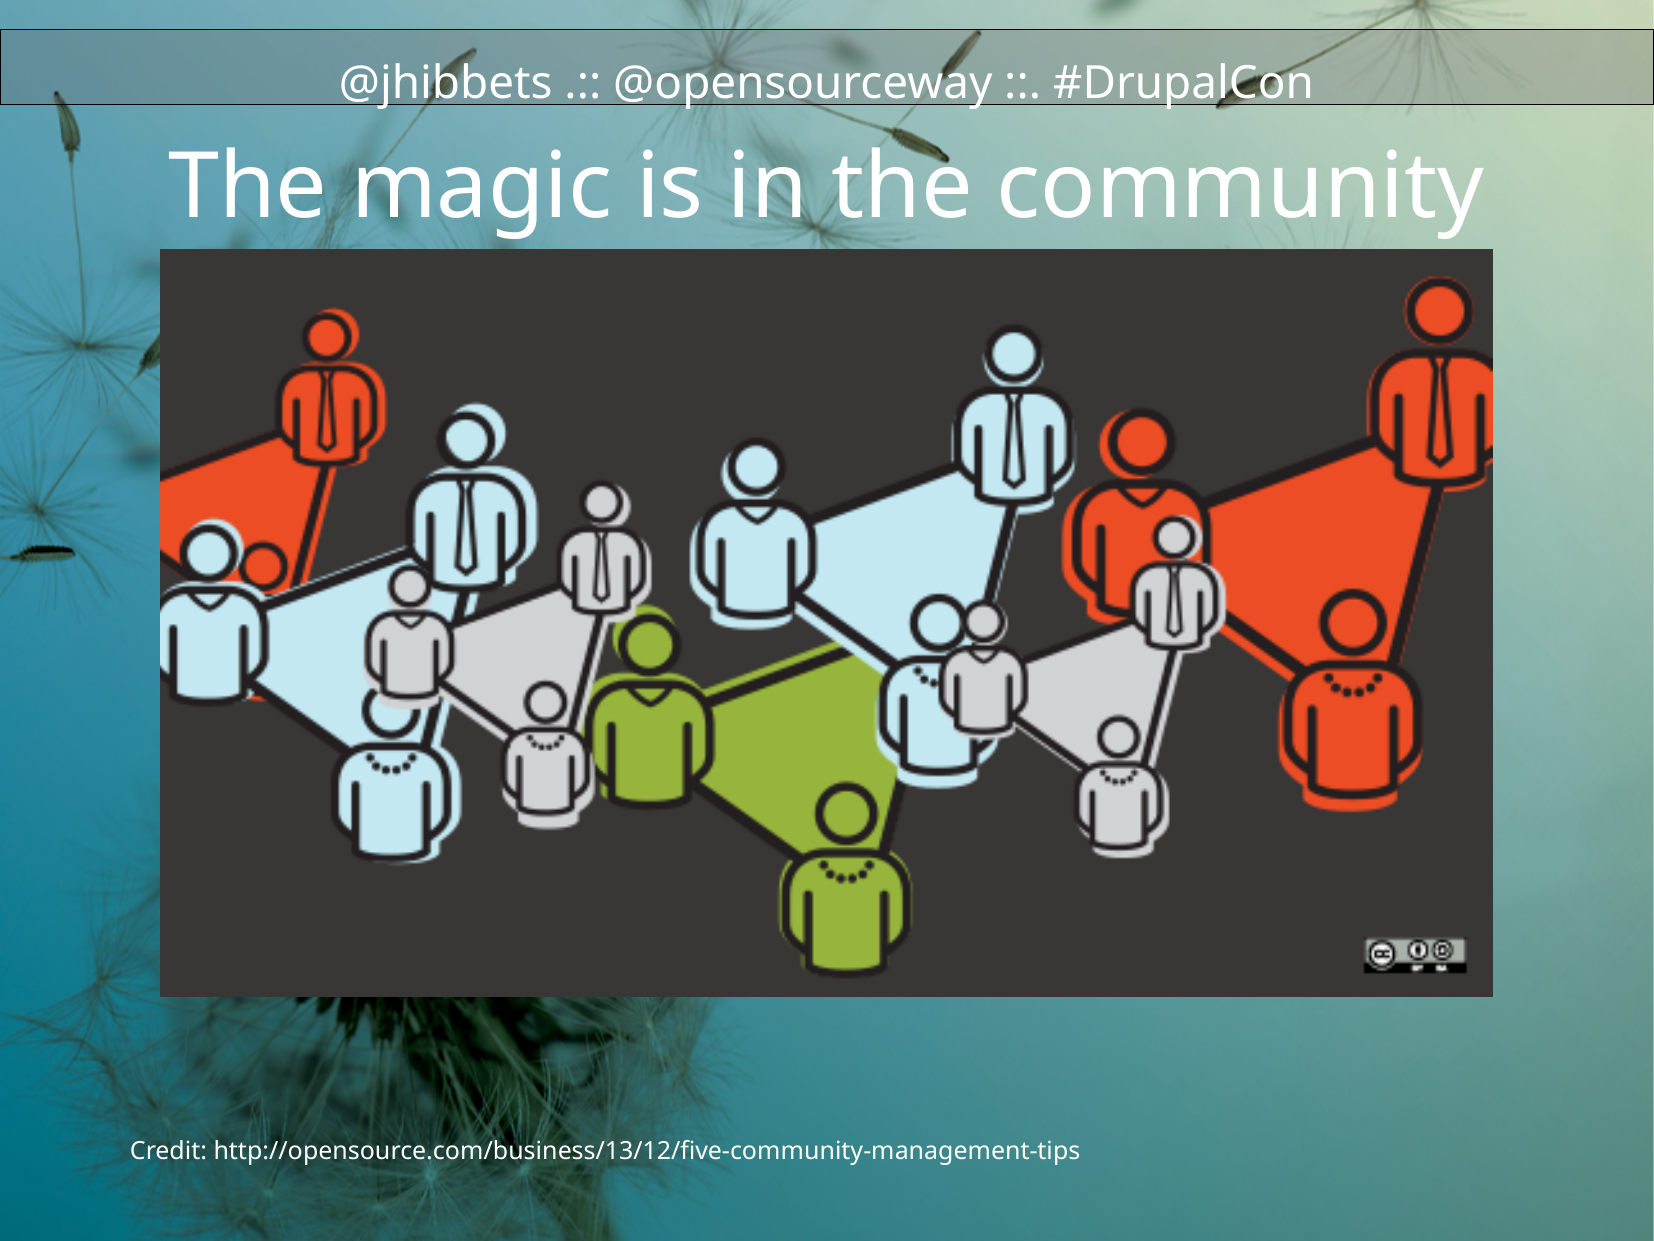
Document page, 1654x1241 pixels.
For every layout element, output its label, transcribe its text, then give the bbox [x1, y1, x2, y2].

title The magic is in the community [82, 78, 1571, 287]
picture [0, 0, 1654, 29]
text_box Credit: http://opensource.com/business/13/12/five-community-management-tips [115, 1125, 1089, 1165]
picture [0, 105, 1654, 1241]
